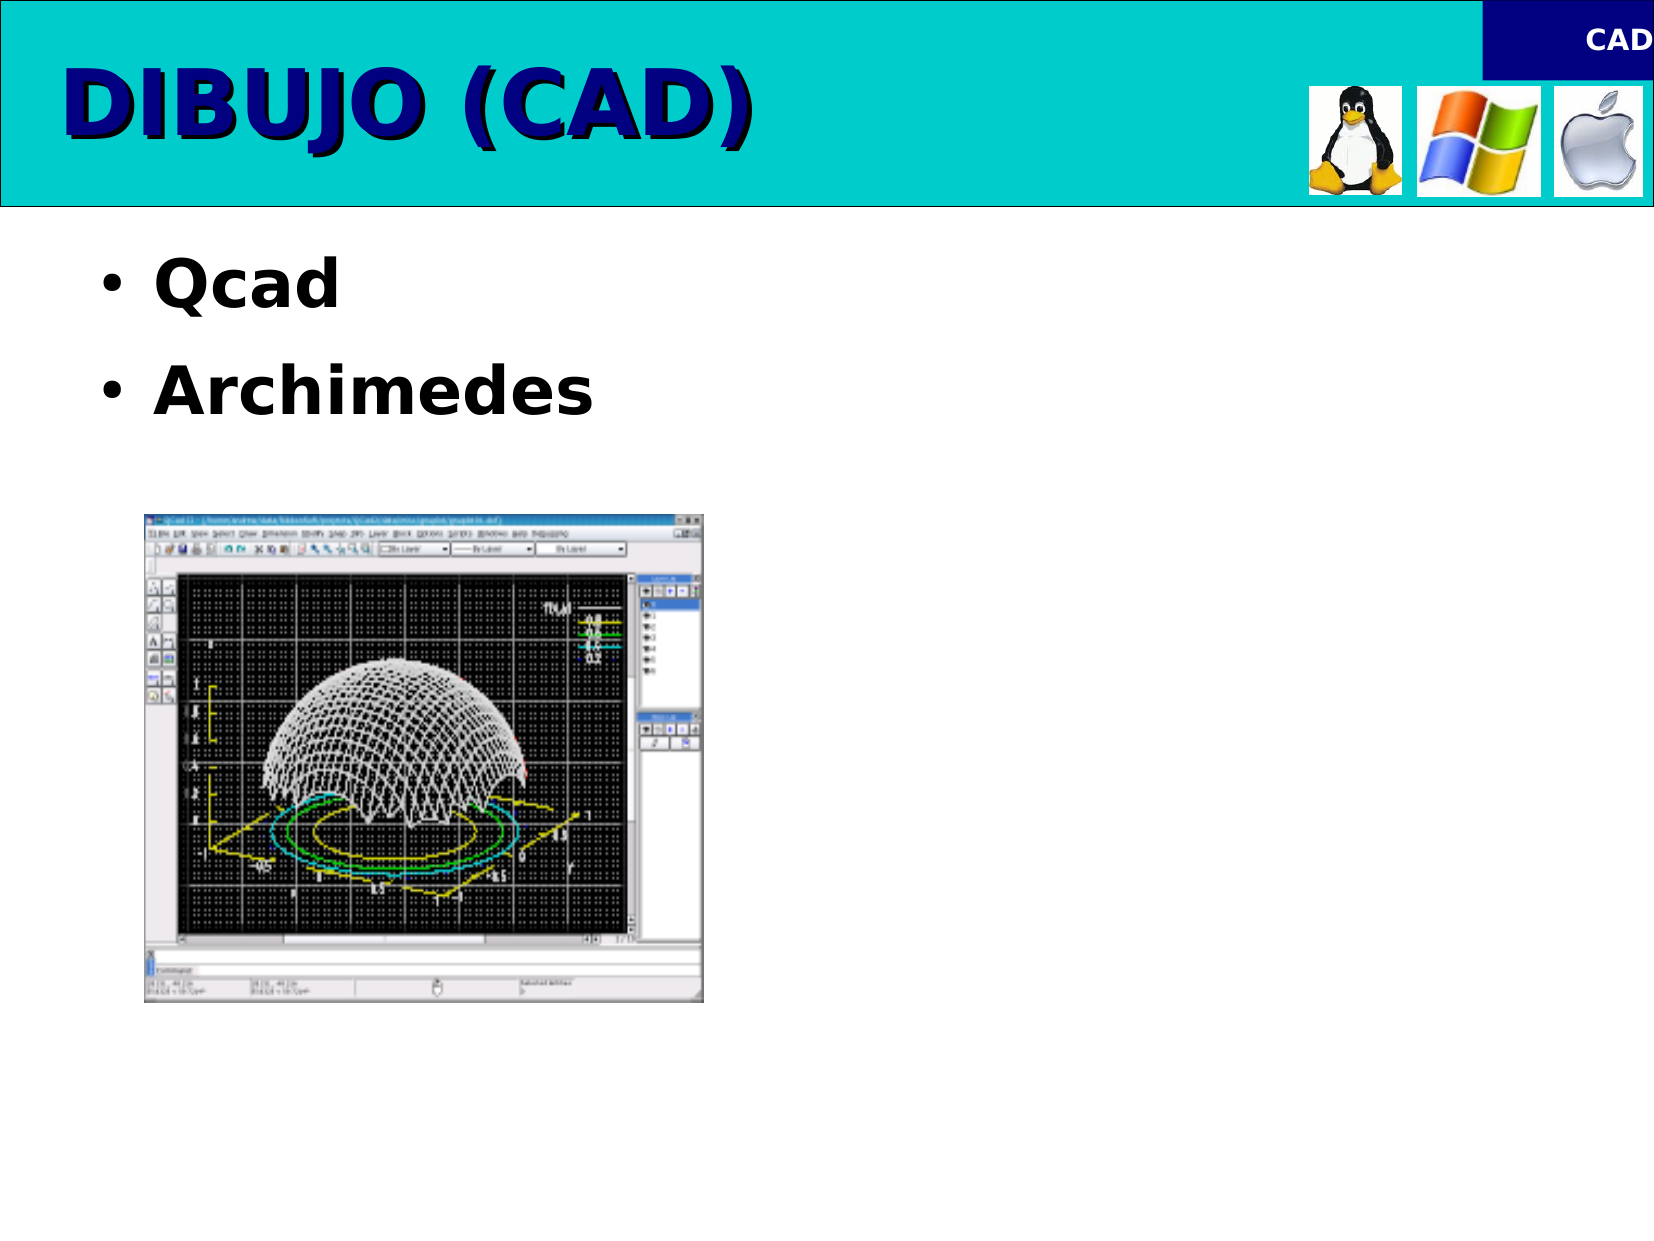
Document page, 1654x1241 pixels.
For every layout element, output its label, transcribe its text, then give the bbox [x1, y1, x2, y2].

picture [1417, 86, 1541, 197]
picture [1554, 86, 1643, 197]
text_box CAD [1482, 0, 1654, 81]
list Qcad Archimedes [82, 245, 1571, 1094]
picture [144, 514, 704, 1004]
picture [1309, 86, 1402, 195]
title DIBUJO (CAD) [59, 22, 1654, 185]
